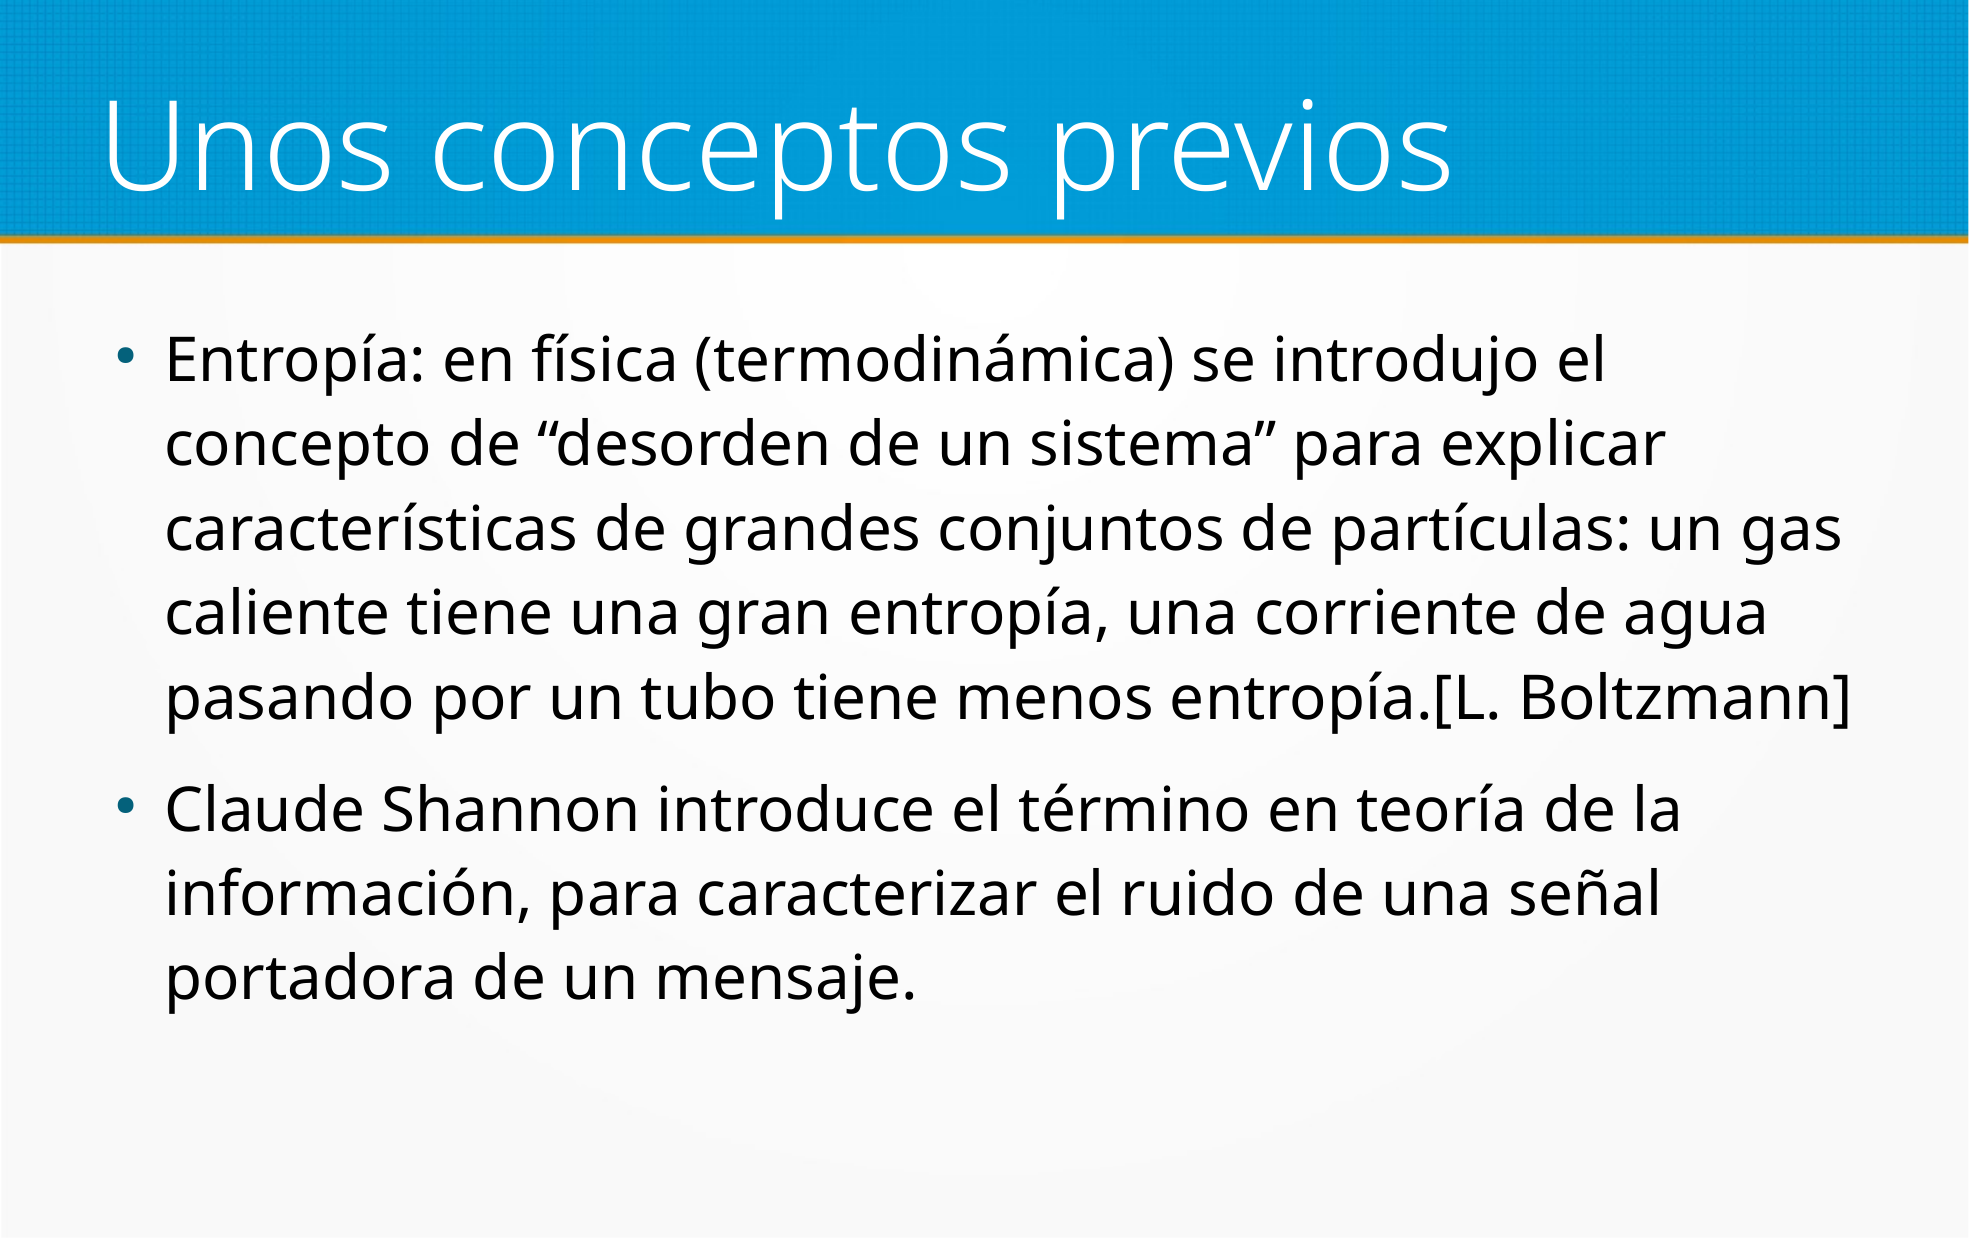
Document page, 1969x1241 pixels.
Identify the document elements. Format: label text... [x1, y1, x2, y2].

title Unos conceptos previos [98, 19, 1870, 227]
picture [0, 233, 1969, 1241]
list Entropía: en física (termodinámica) se introdujo el concepto de “desorden de un sistema” para explicar características de grandes conjuntos de partículas: un gas caliente tiene una gran entropía, una corriente de agua pasando por un tubo tiene menos entropía.[L. Boltzmann] Claude Shannon introduce el término en teoría de la información, para caracterizar el ruido de una señal portadora de un mensaje. [98, 315, 1861, 1081]
